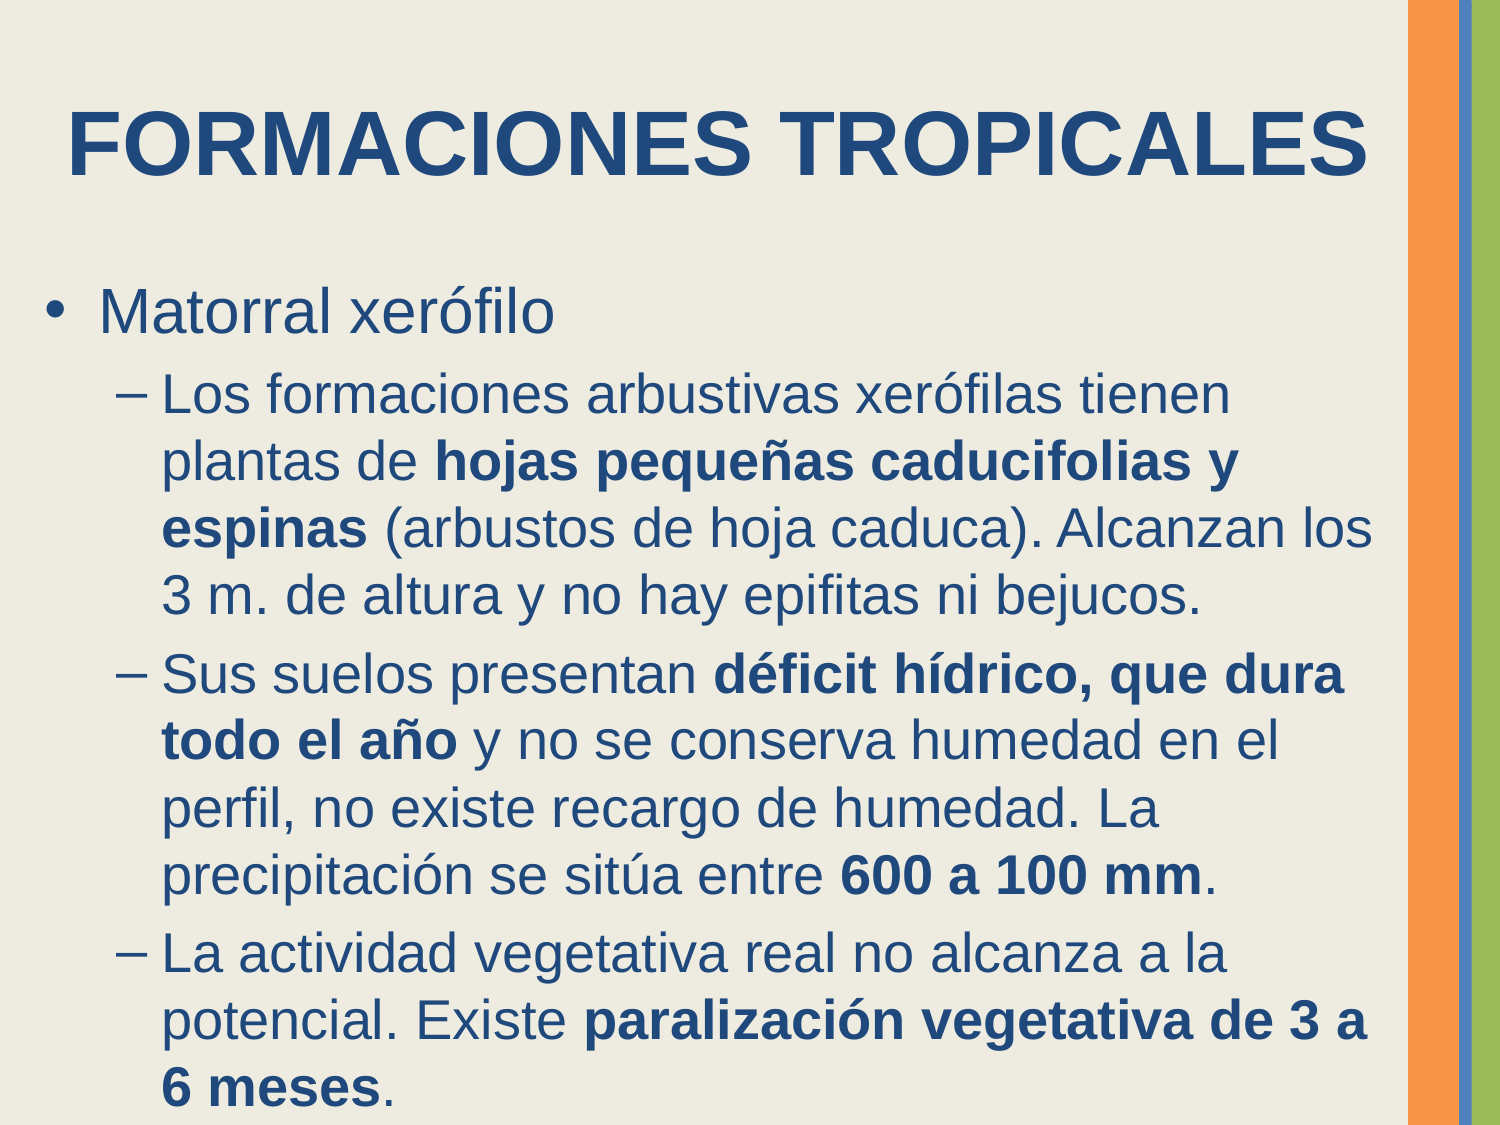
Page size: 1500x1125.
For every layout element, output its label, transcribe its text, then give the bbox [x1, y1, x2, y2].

list Matorral xerófilo Los formaciones arbustivas xerófilas tienen plantas de hojas pequeñas caducifolias y espinas (arbustos de hoja caduca). Alcanzan los 3 m. de altura y no hay epifitas ni bejucos. Sus suelos presentan déficit hídrico, que dura todo el año y no se conserva humedad en el perfil, no existe recargo de humedad. La precipitación se sitúa entre 600 a 100 mm. La actividad vegetativa real no alcanza a la potencial. Existe paralización vegetativa de 3 a 6 meses. [29, 262, 1408, 1125]
title Formaciones tropicales [29, 45, 1408, 233]
